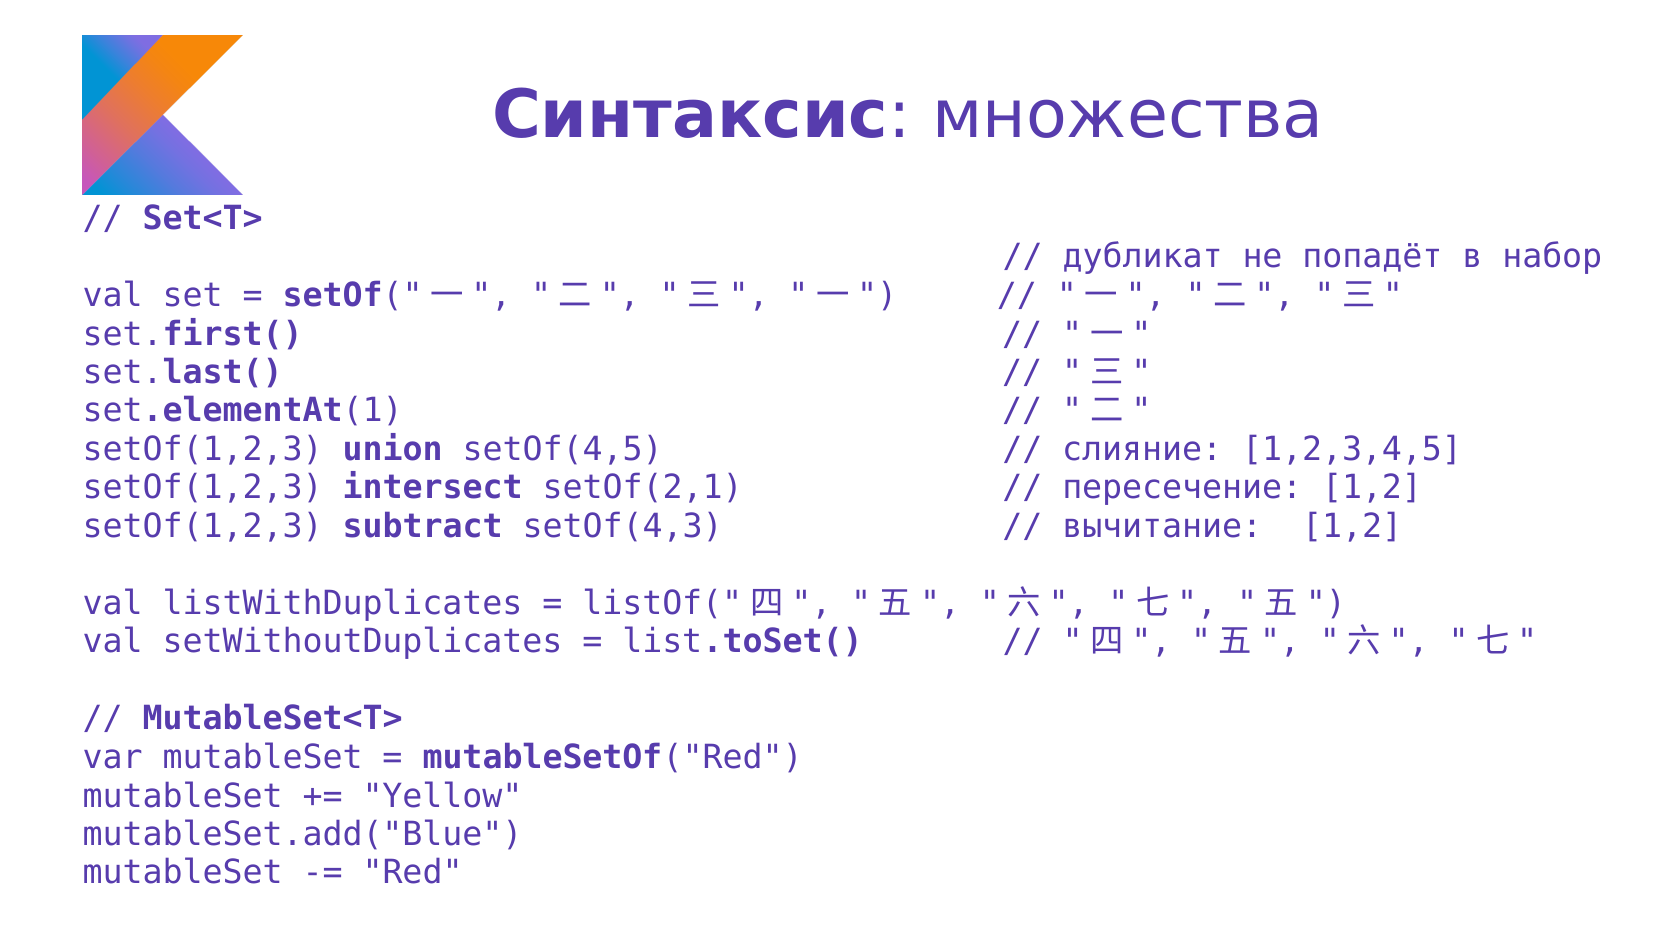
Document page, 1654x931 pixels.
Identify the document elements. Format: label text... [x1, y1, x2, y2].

title Синтаксис: множества [243, 37, 1571, 193]
picture [82, 35, 243, 195]
subtitle // Set<T> // дубликат не попадёт в набор val set = setOf("一", "二", "三", "一") // "一", "二", "三" set.first() // "一" set.last() // "三" set.elementAt(1) // "二" setOf(1,2,3) union setOf(4,5) // слияние: [1,2,3,4,5] setOf(1,2,3) intersect setOf(2,1) // пересечение: [1,2] setOf(1,2,3) subtract setOf(4,3) // вычитание: [1,2] val listWithDuplicates = listOf("四", "五", "六", "七", "五") val setWithoutDuplicates = list.toSet() // "四", "五", "六", "七" // MutableSet<T> var mutableSet = mutableSetOf("Red") mutableSet += "Yellow" mutableSet.add("Blue") mutableSet -= "Red" [82, 198, 1616, 892]
